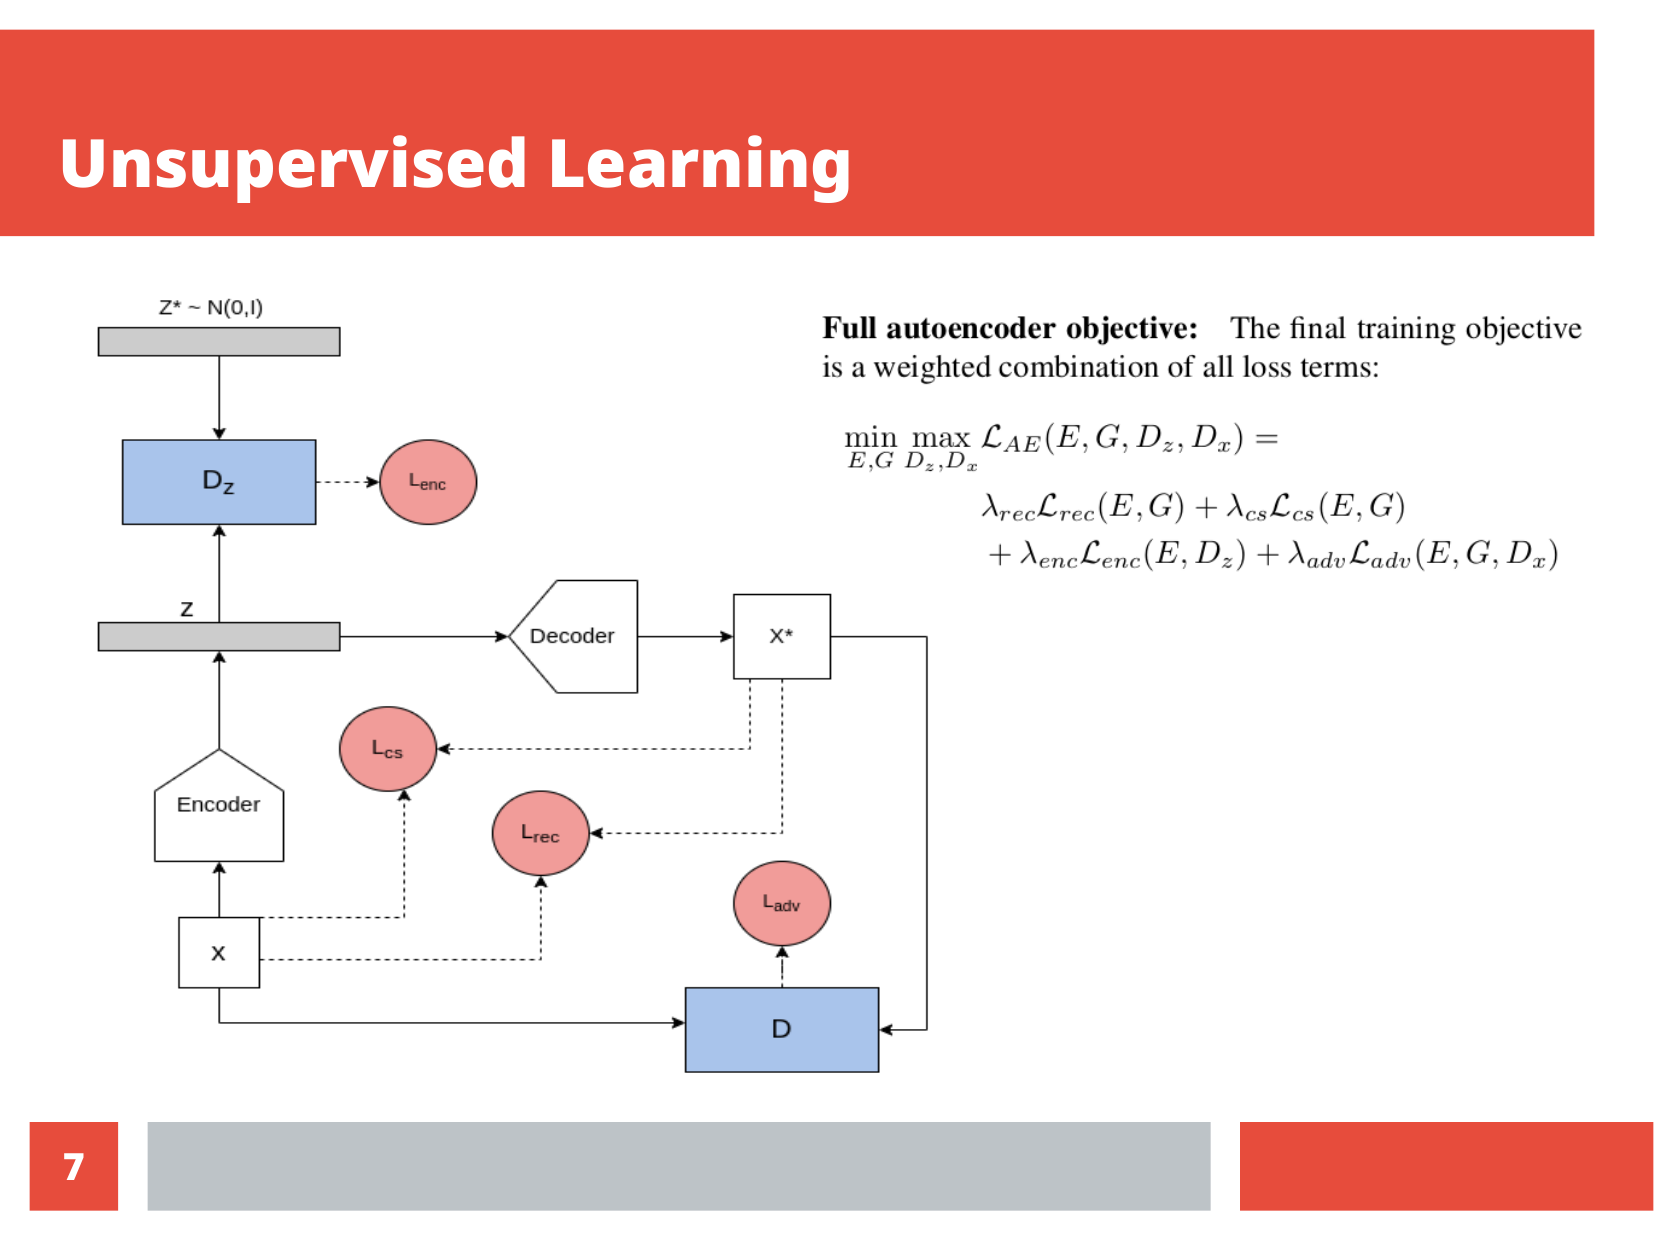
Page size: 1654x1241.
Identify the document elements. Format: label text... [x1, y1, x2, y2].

title Unsupervised Learning [59, 59, 1595, 207]
picture [82, 271, 1596, 1087]
